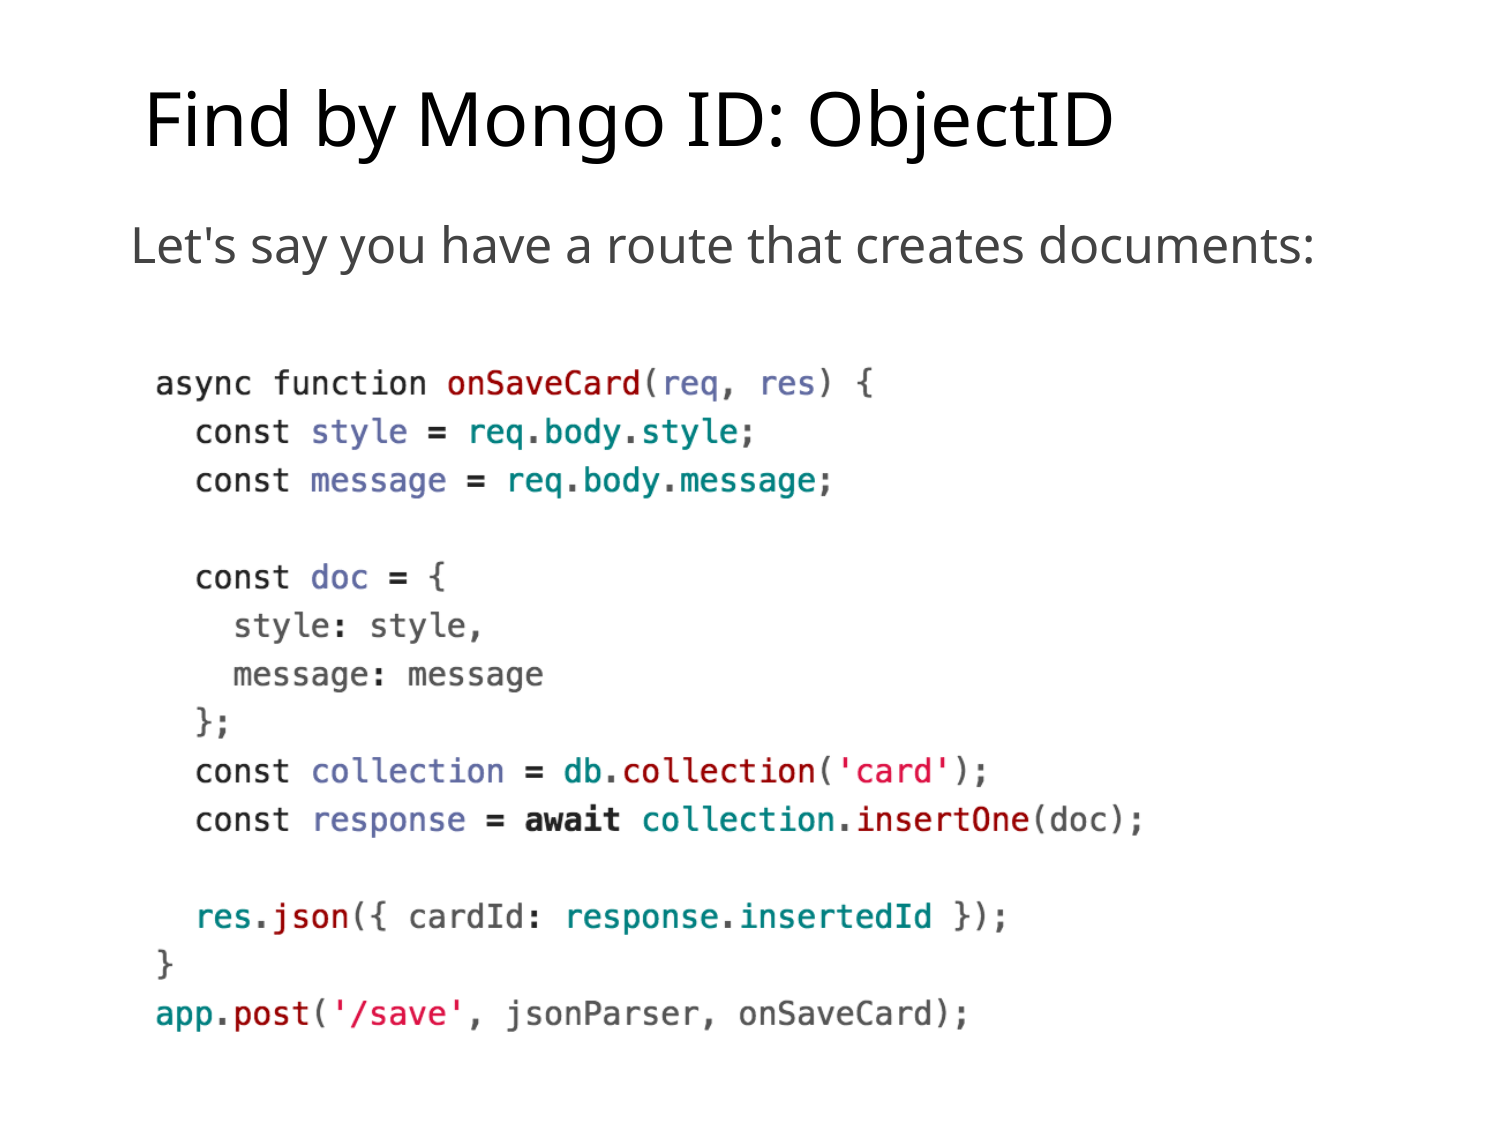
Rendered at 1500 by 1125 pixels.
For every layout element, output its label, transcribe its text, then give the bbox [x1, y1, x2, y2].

title Find by Mongo ID: ObjectID [128, 56, 1372, 183]
list Let's say you have a route that creates documents: [115, 189, 1359, 315]
picture [139, 360, 1161, 1055]
